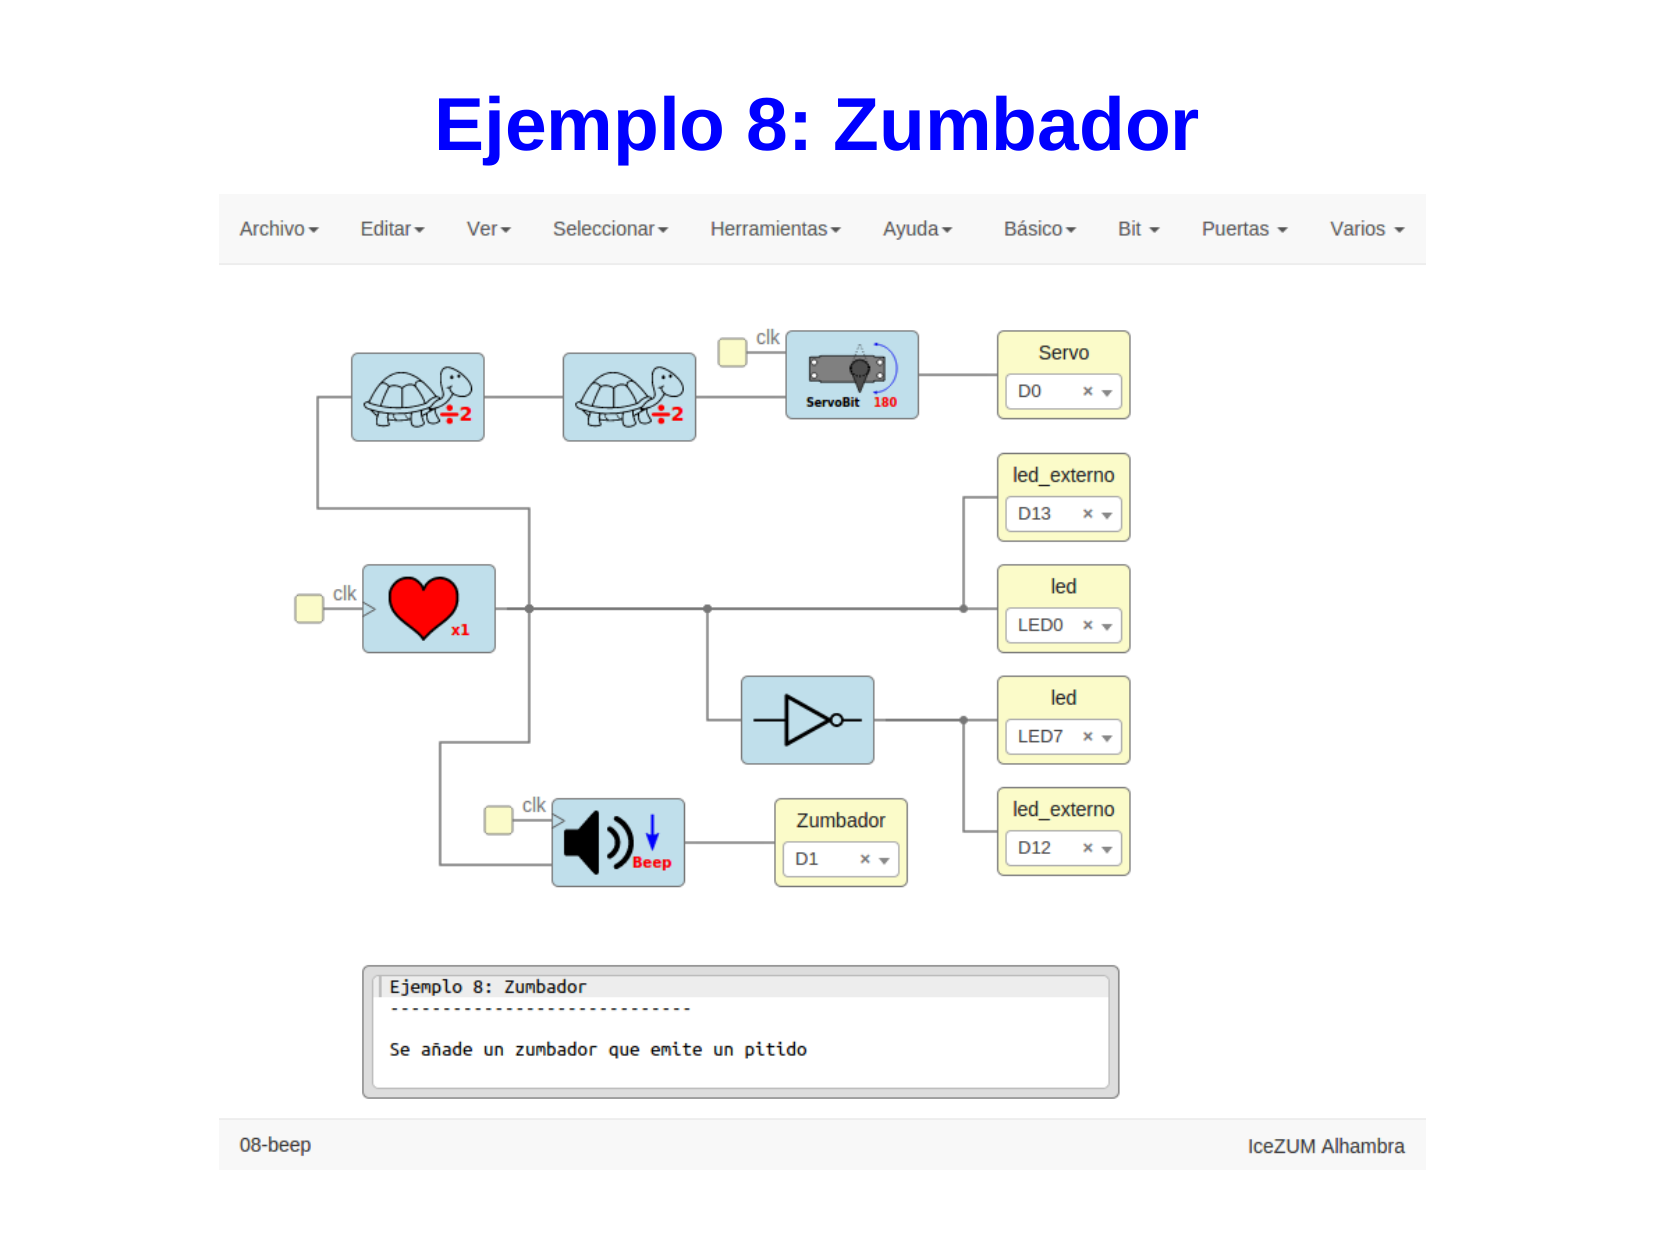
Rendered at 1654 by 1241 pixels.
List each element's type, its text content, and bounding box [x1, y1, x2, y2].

picture [219, 194, 1426, 1170]
text_box Ejemplo 8: Zumbador [90, 75, 1546, 174]
